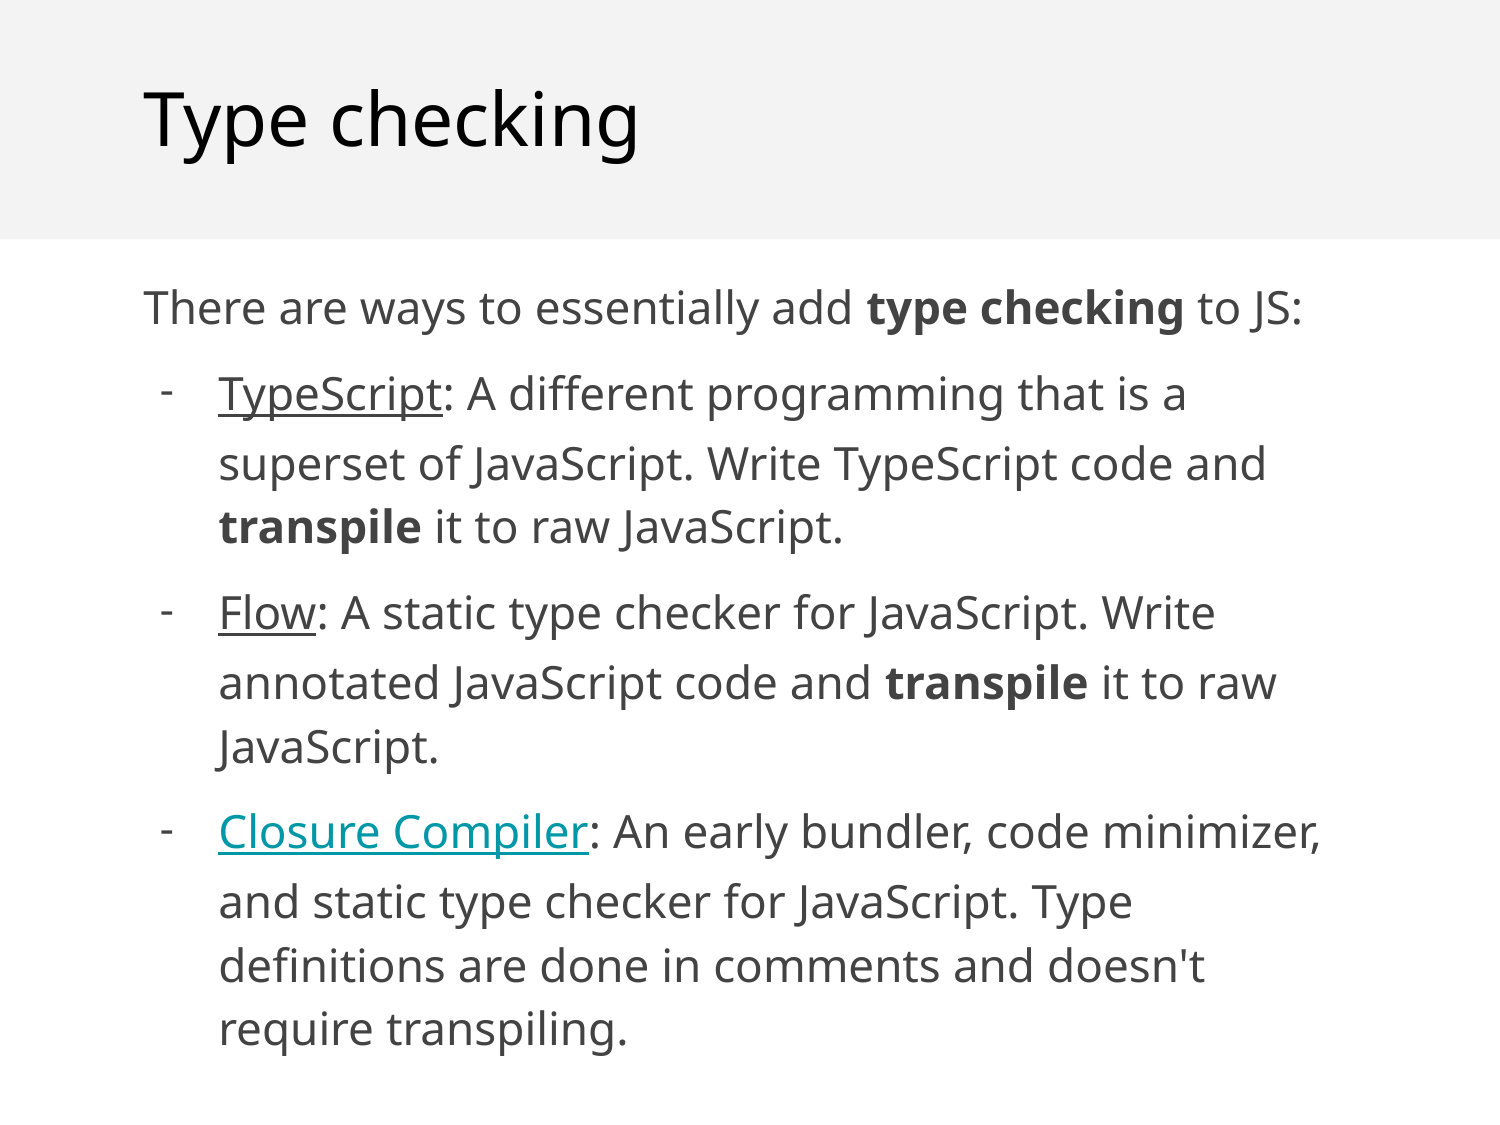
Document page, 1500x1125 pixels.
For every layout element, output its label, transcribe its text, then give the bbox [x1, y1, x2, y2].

list There are ways to essentially add type checking to JS: TypeScript: A different programming that is a superset of JavaScript. Write TypeScript code and transpile it to raw JavaScript. Flow: A static type checker for JavaScript. Write annotated JavaScript code and transpile it to raw JavaScript. Closure Compiler: An early bundler, code minimizer, and static type checker for JavaScript. Type definitions are done in comments and doesn't require transpiling. [128, 255, 1372, 1083]
title Type checking [128, 56, 1372, 183]
